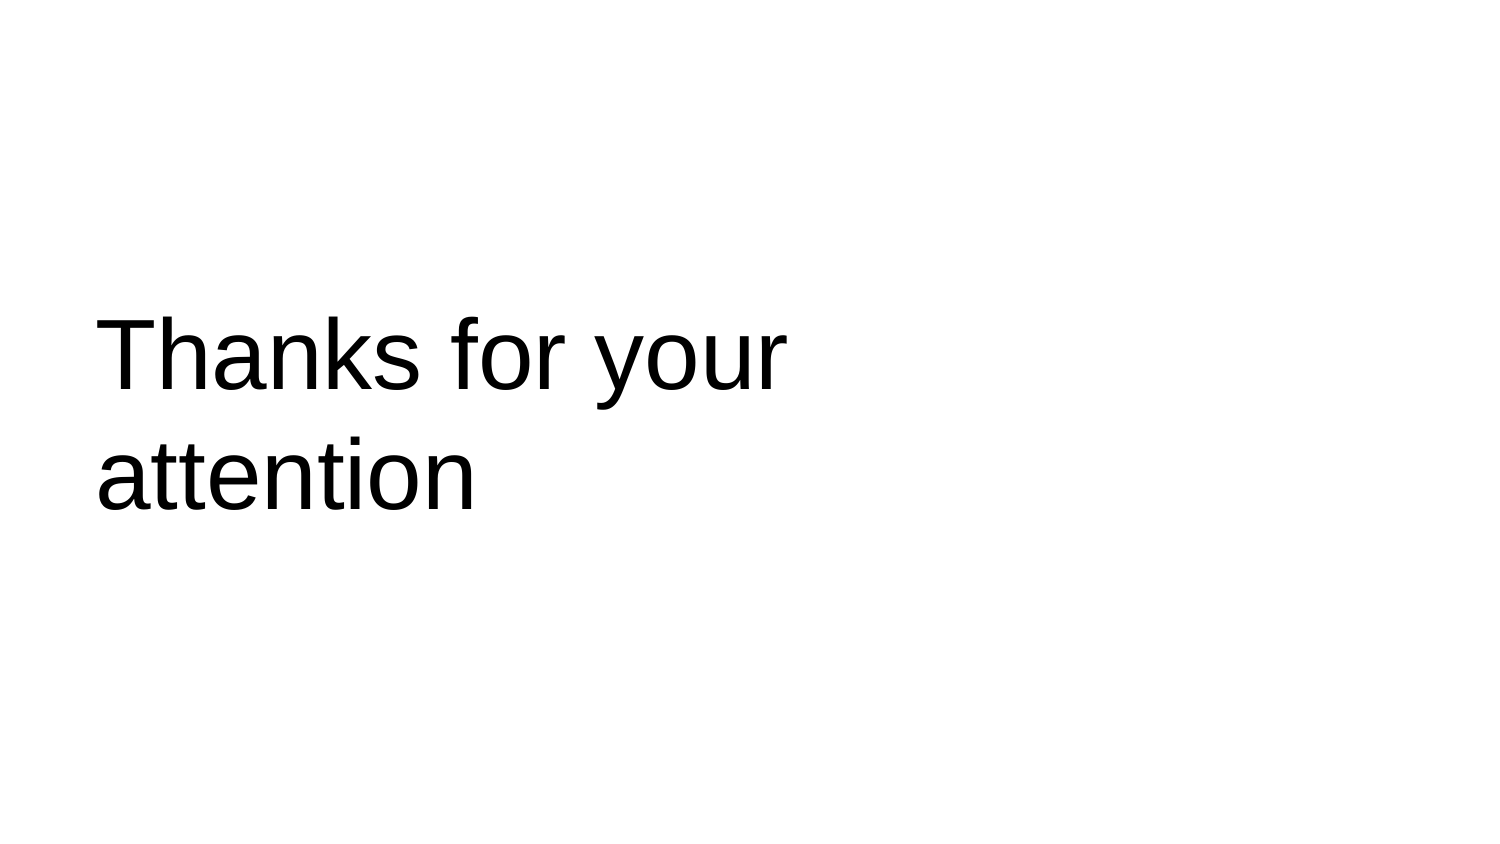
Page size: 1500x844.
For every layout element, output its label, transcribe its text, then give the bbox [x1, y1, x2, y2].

title Thanks for your attention [80, 73, 1125, 745]
